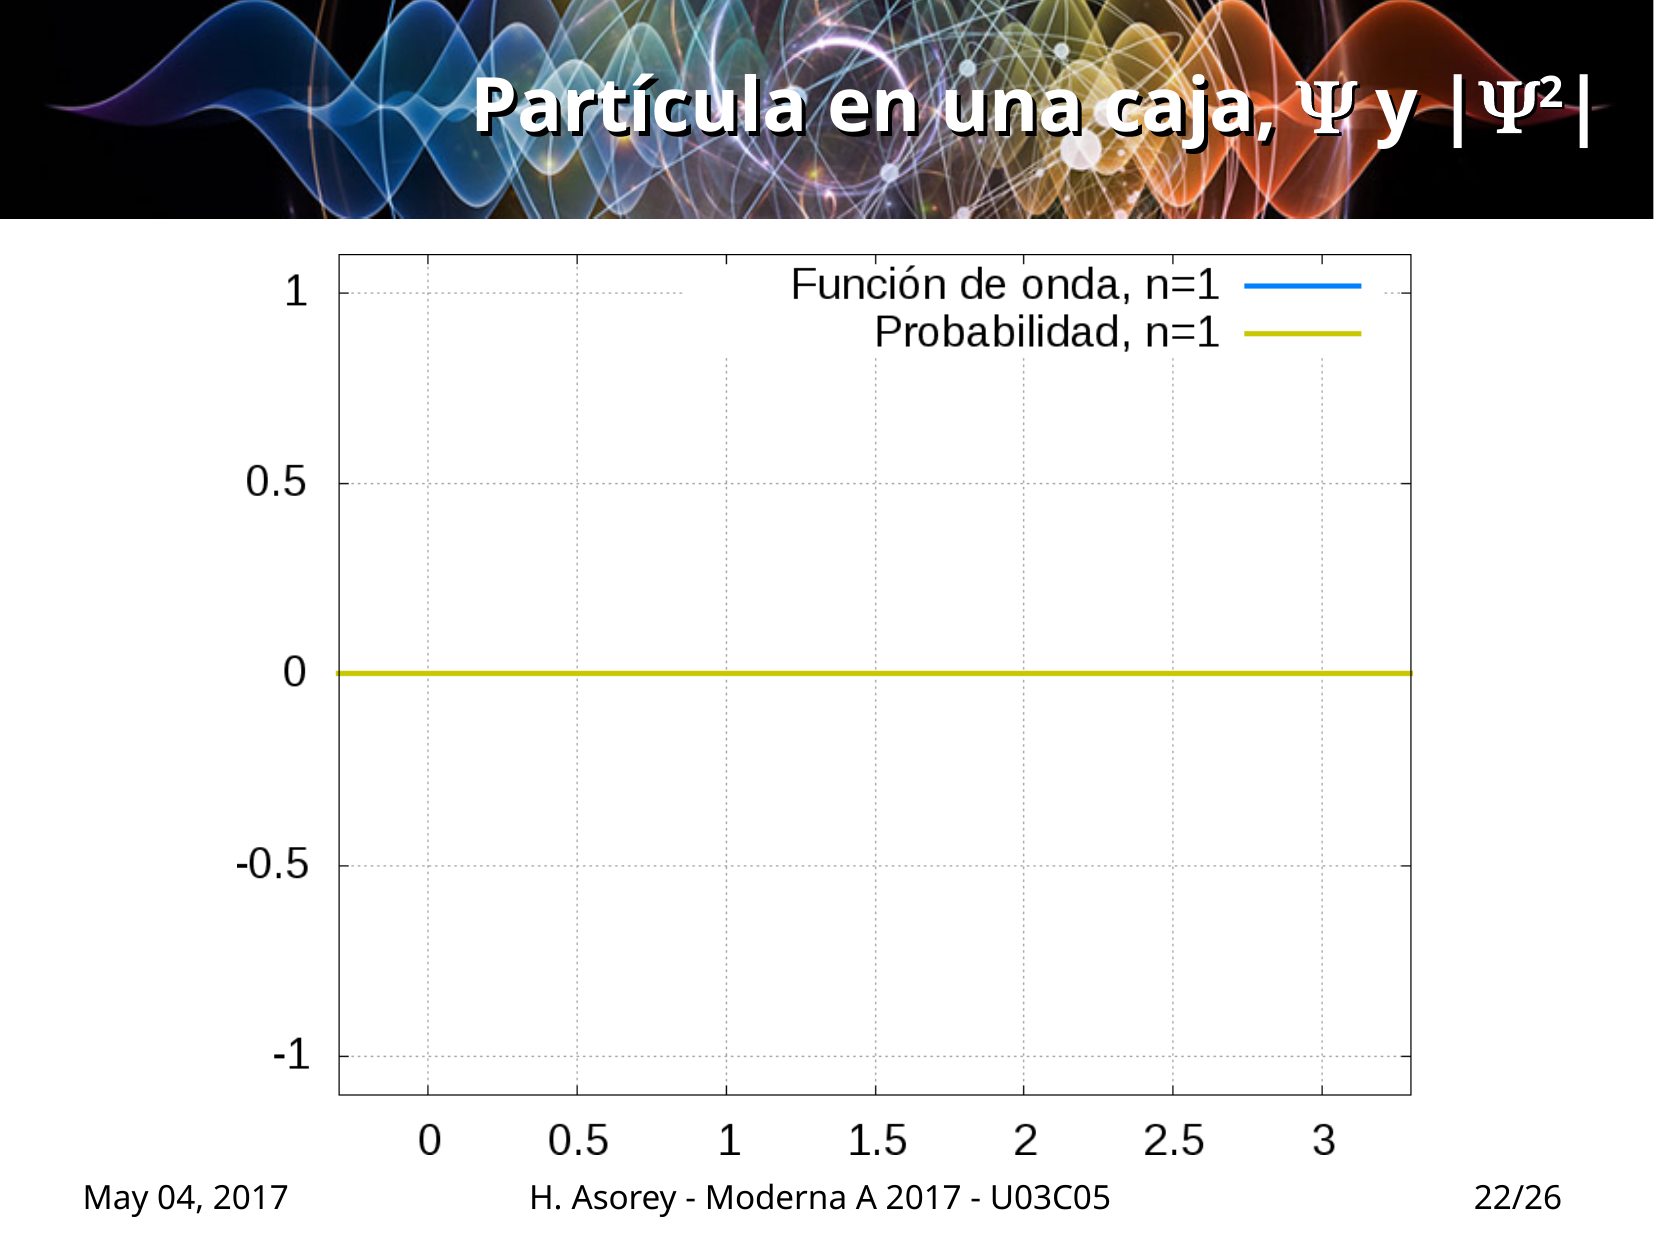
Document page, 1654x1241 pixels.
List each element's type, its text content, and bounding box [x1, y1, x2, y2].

picture [237, 254, 1413, 1156]
picture [0, 0, 1654, 219]
title Partícula en una caja, Y y |Y2| [45, 15, 1606, 191]
